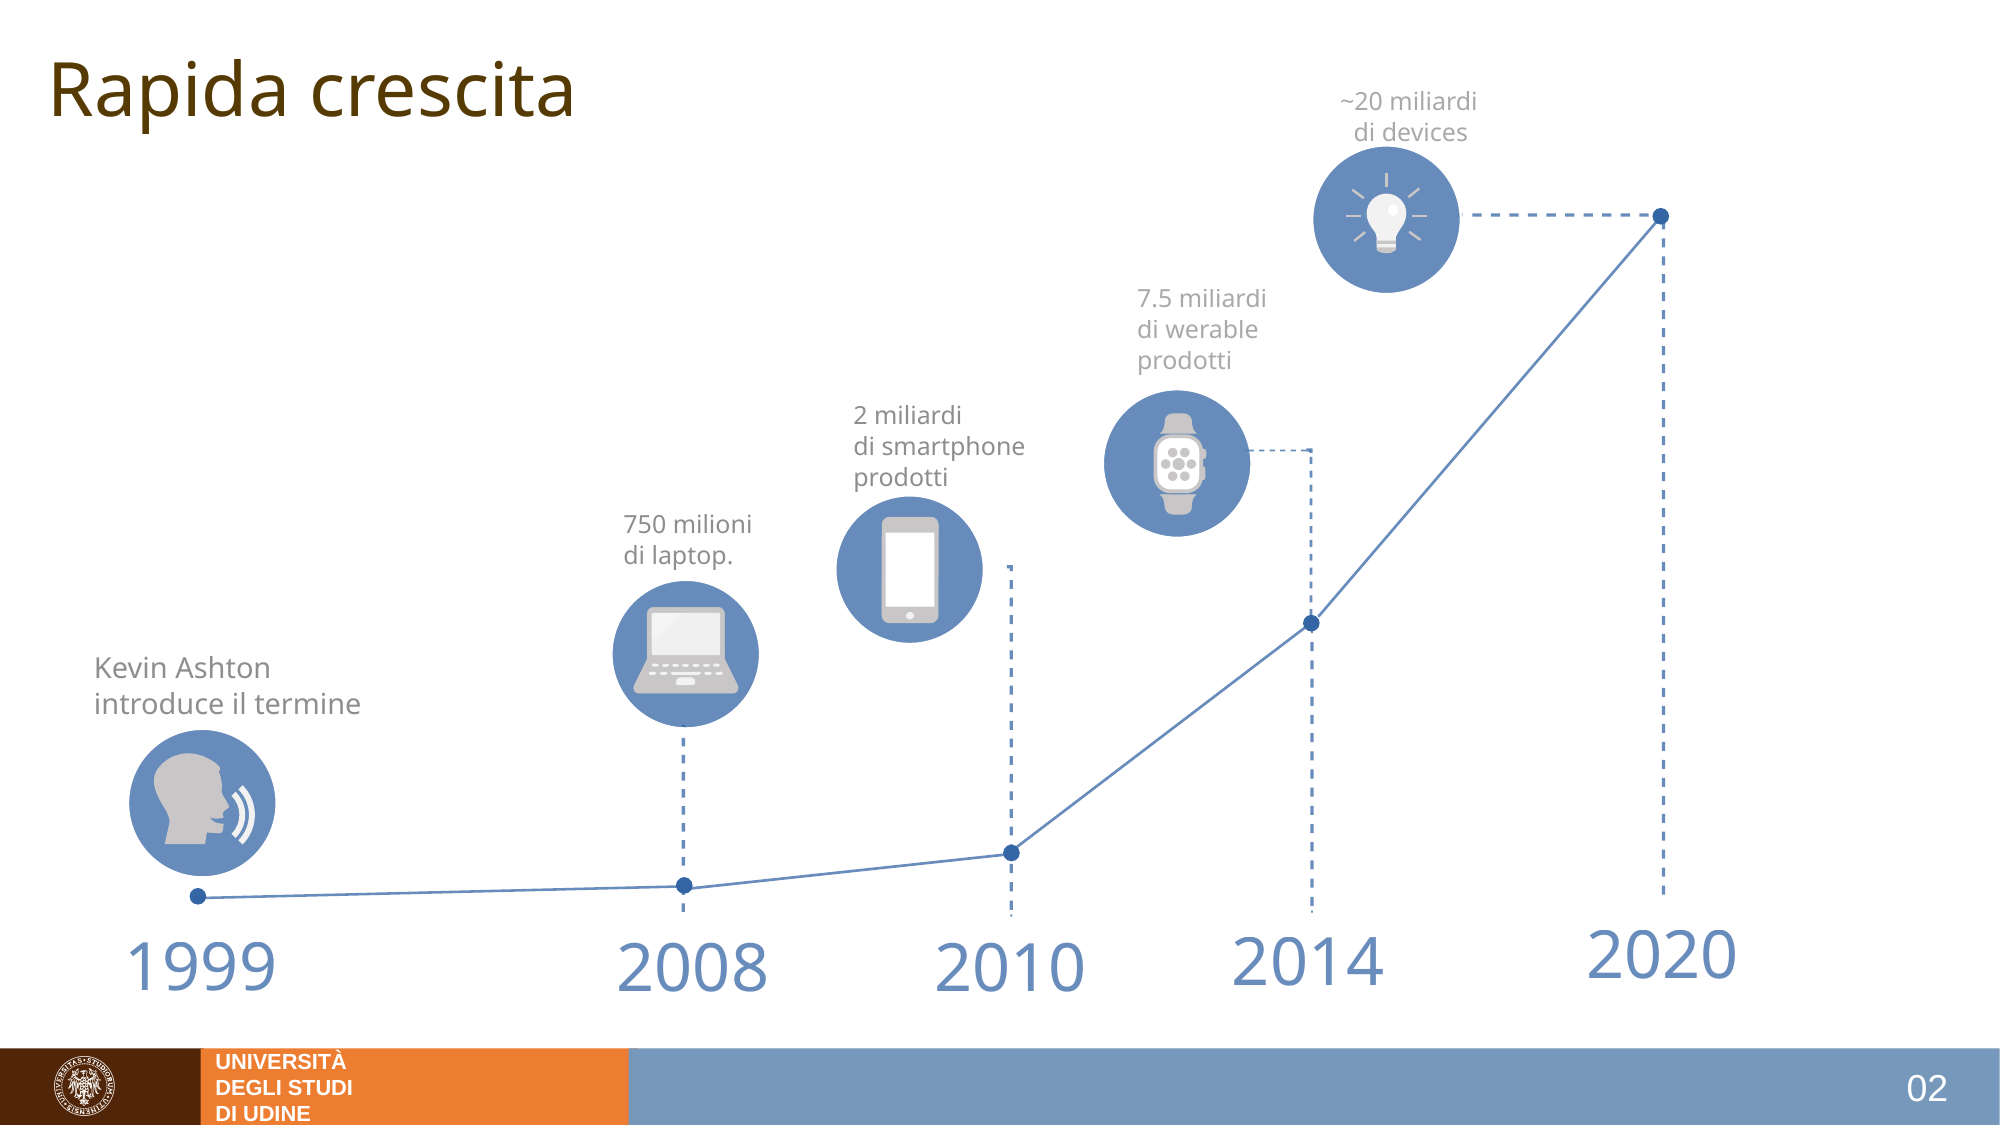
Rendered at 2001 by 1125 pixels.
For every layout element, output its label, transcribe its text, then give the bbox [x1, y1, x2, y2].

text_box [628, 1048, 2000, 1125]
picture [51, 1053, 117, 1120]
text_box UNIVERSITÀ DEGLI STUDI DI UDINE [200, 1048, 628, 1125]
picture [94, 51, 1796, 993]
text_box 02 [1864, 1056, 1963, 1117]
text_box Rapida crescita [33, 33, 1438, 139]
text_box [0, 1048, 200, 1125]
